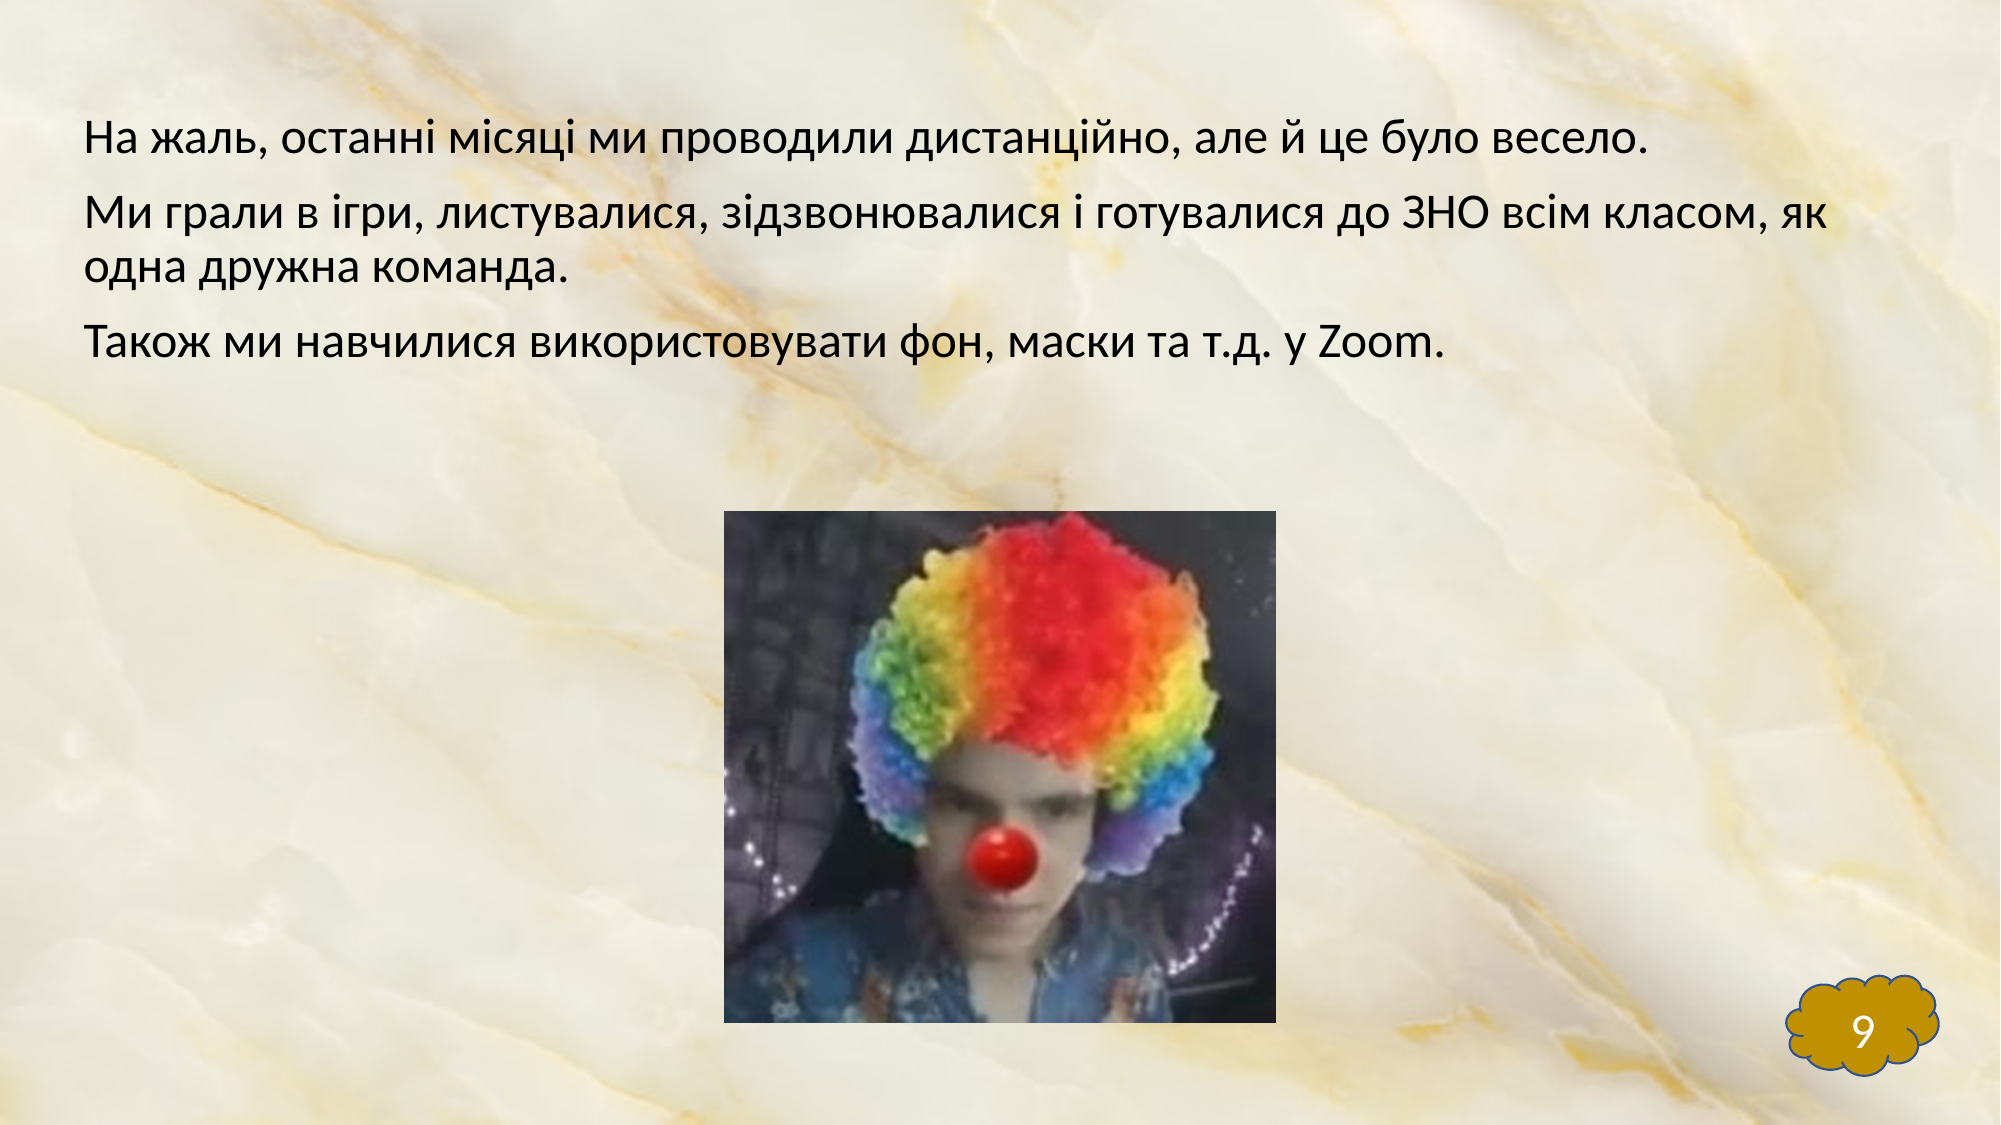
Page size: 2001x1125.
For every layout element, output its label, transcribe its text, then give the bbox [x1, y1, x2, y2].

text_box 9 [1786, 975, 1939, 1076]
list На жаль, останні місяці ми проводили дистанційно, але й це було весело. Ми грали в ігри, листувалися, зідзвонювалися і готувалися до ЗНО всім класом, як одна дружна команда. Також ми навчилися використовувати фон, маски та т.д. у Zoom. [68, 102, 1932, 419]
picture [724, 511, 1276, 1023]
